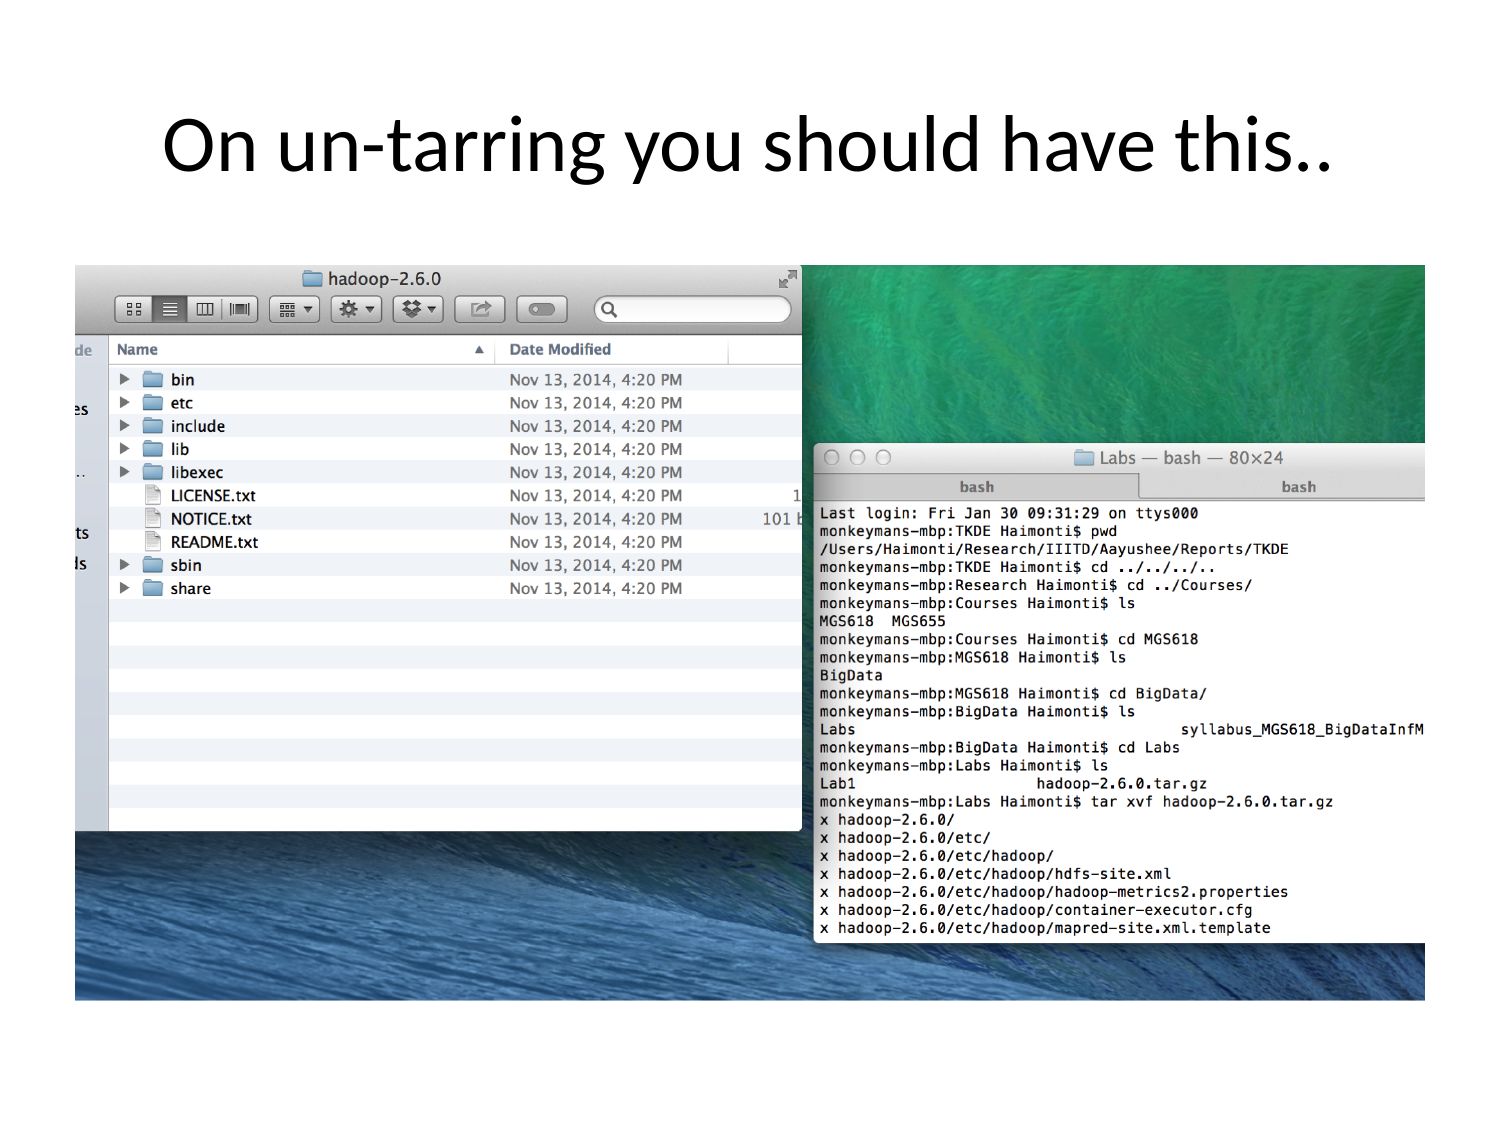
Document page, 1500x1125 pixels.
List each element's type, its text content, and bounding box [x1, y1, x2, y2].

picture [75, 262, 1425, 1005]
title On un-tarring you should have this.. [75, 45, 1425, 233]
